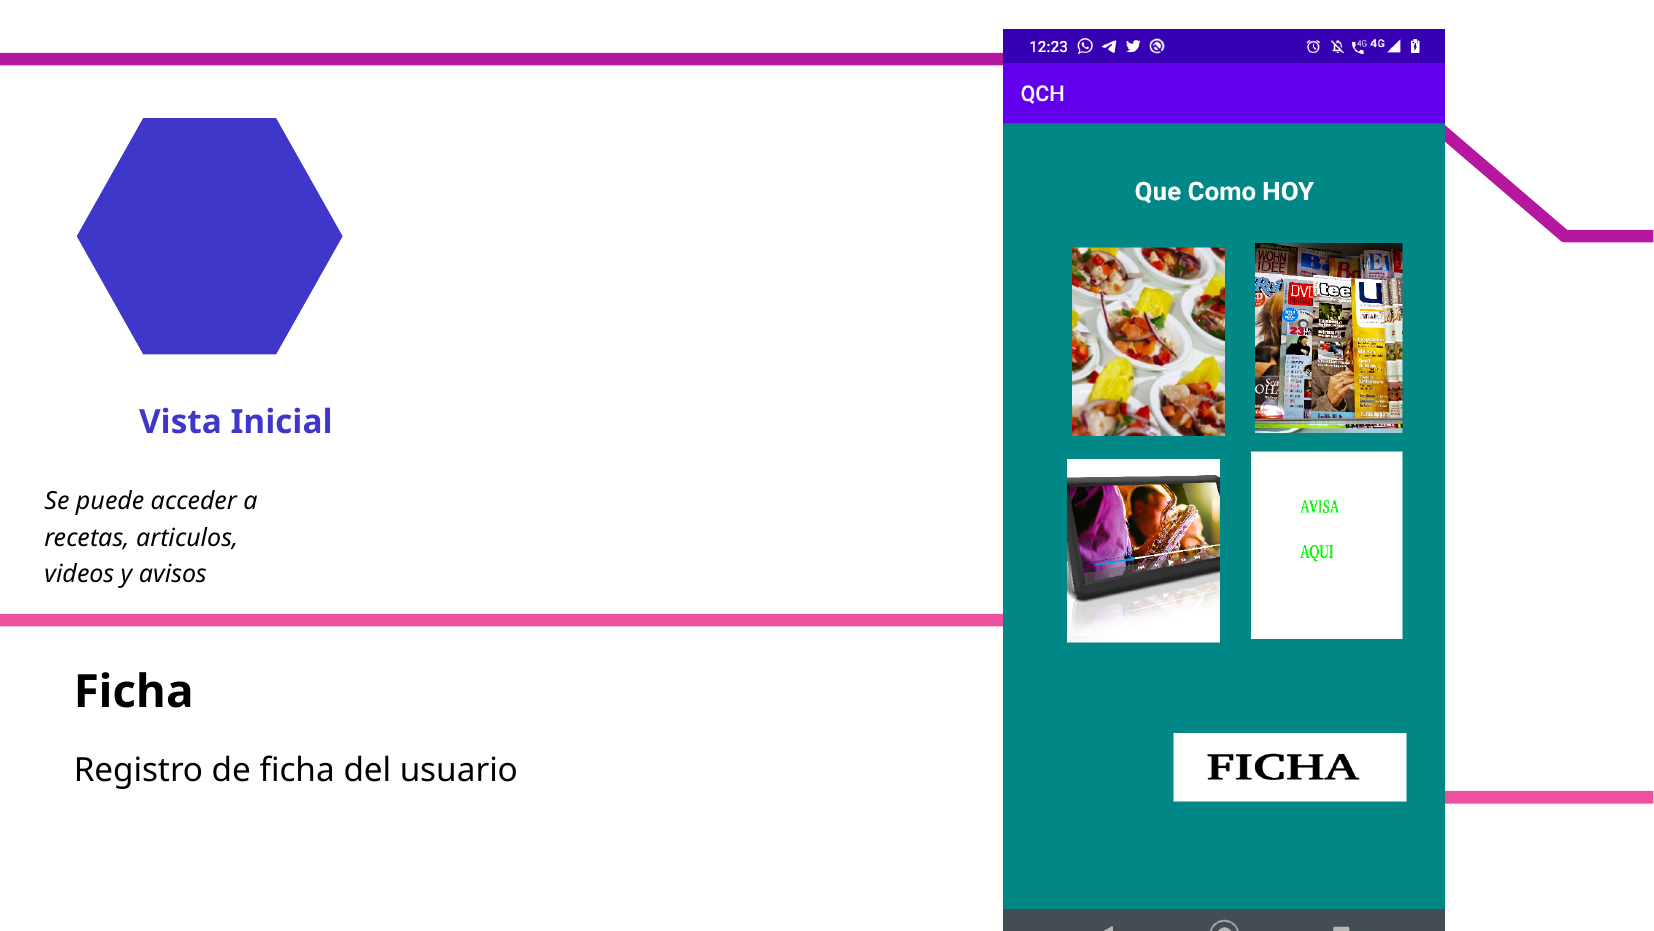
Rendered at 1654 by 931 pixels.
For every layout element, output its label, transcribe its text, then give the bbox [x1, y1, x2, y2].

text_box Ficha [59, 642, 502, 721]
text_box Vista Inicial [59, 387, 414, 486]
text_box [1445, 790, 1654, 804]
text_box Se puede acceder a recetas, articulos, videos y avisos [29, 472, 325, 583]
text_box [0, 52, 1003, 66]
text_box [76, 118, 343, 355]
text_box [1445, 125, 1654, 243]
picture [1003, 29, 1445, 931]
text_box [0, 613, 1003, 627]
text_box Registro de ficha del usuario [59, 732, 1003, 880]
